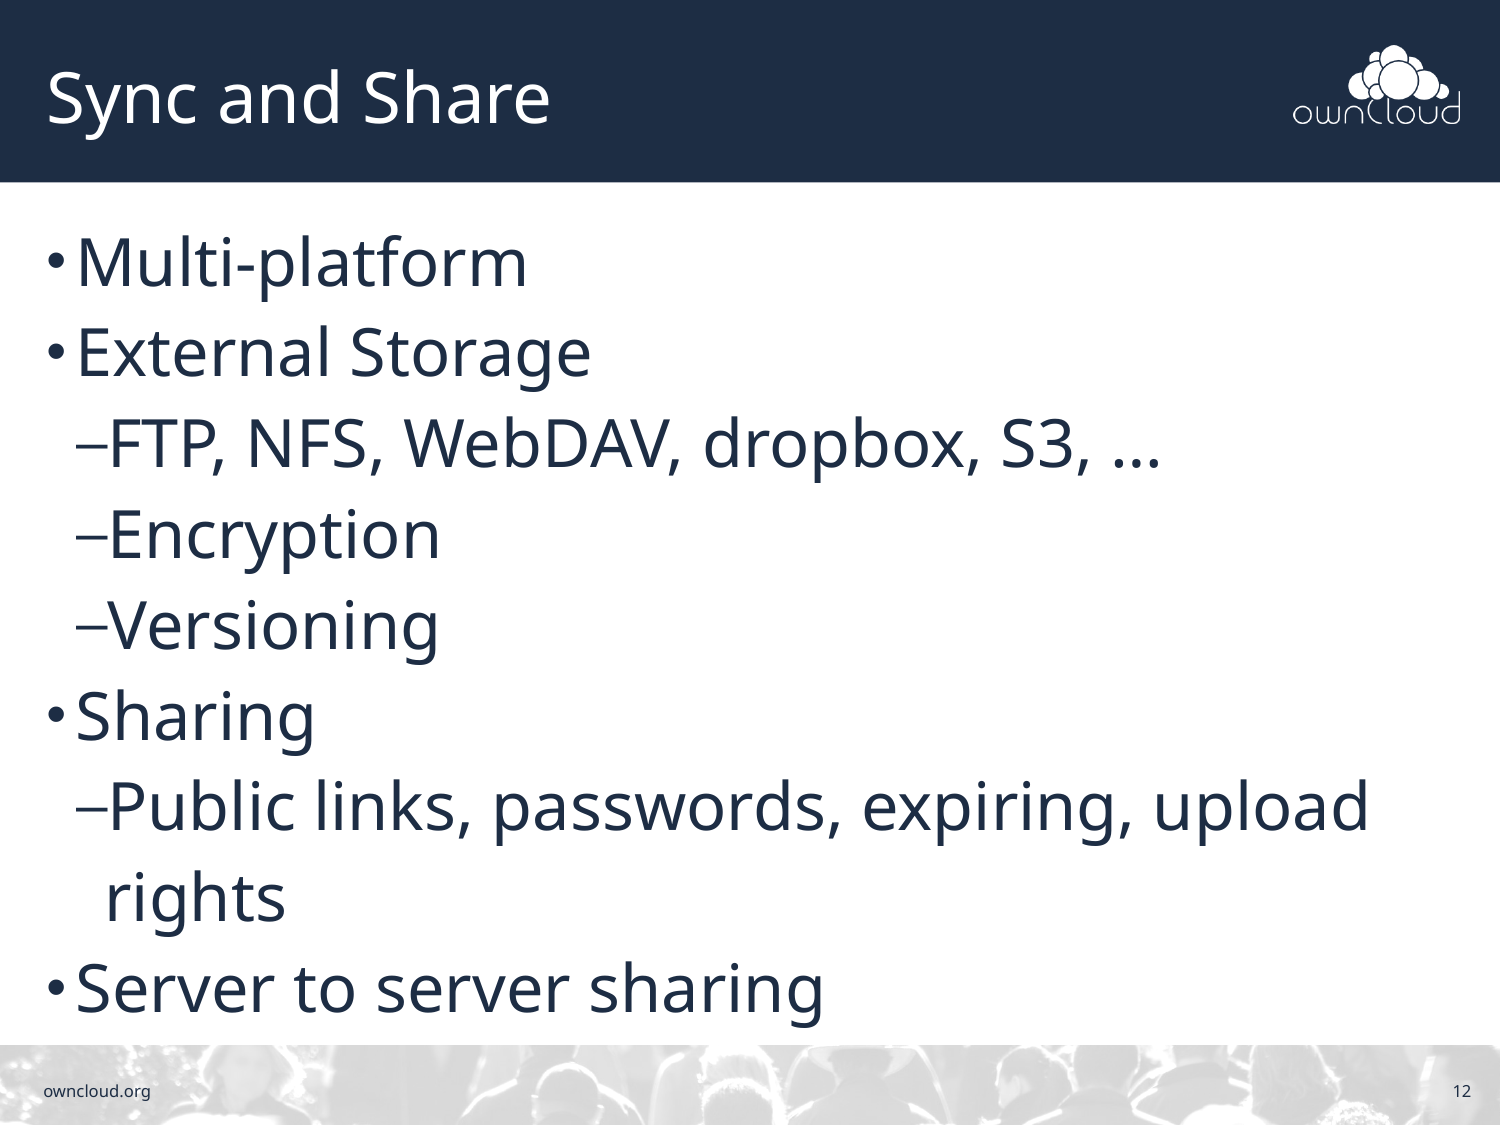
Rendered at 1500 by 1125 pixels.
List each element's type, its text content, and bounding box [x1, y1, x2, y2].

picture [0, 1045, 1500, 1125]
list Multi-platform External Storage FTP, NFS, WebDAV, dropbox, S3, … Encryption Versioning Sharing Public links, passwords, expiring, upload rights Server to server sharing [46, 214, 1465, 1026]
picture [1293, 45, 1460, 124]
title Sync and Share [46, 5, 1258, 187]
